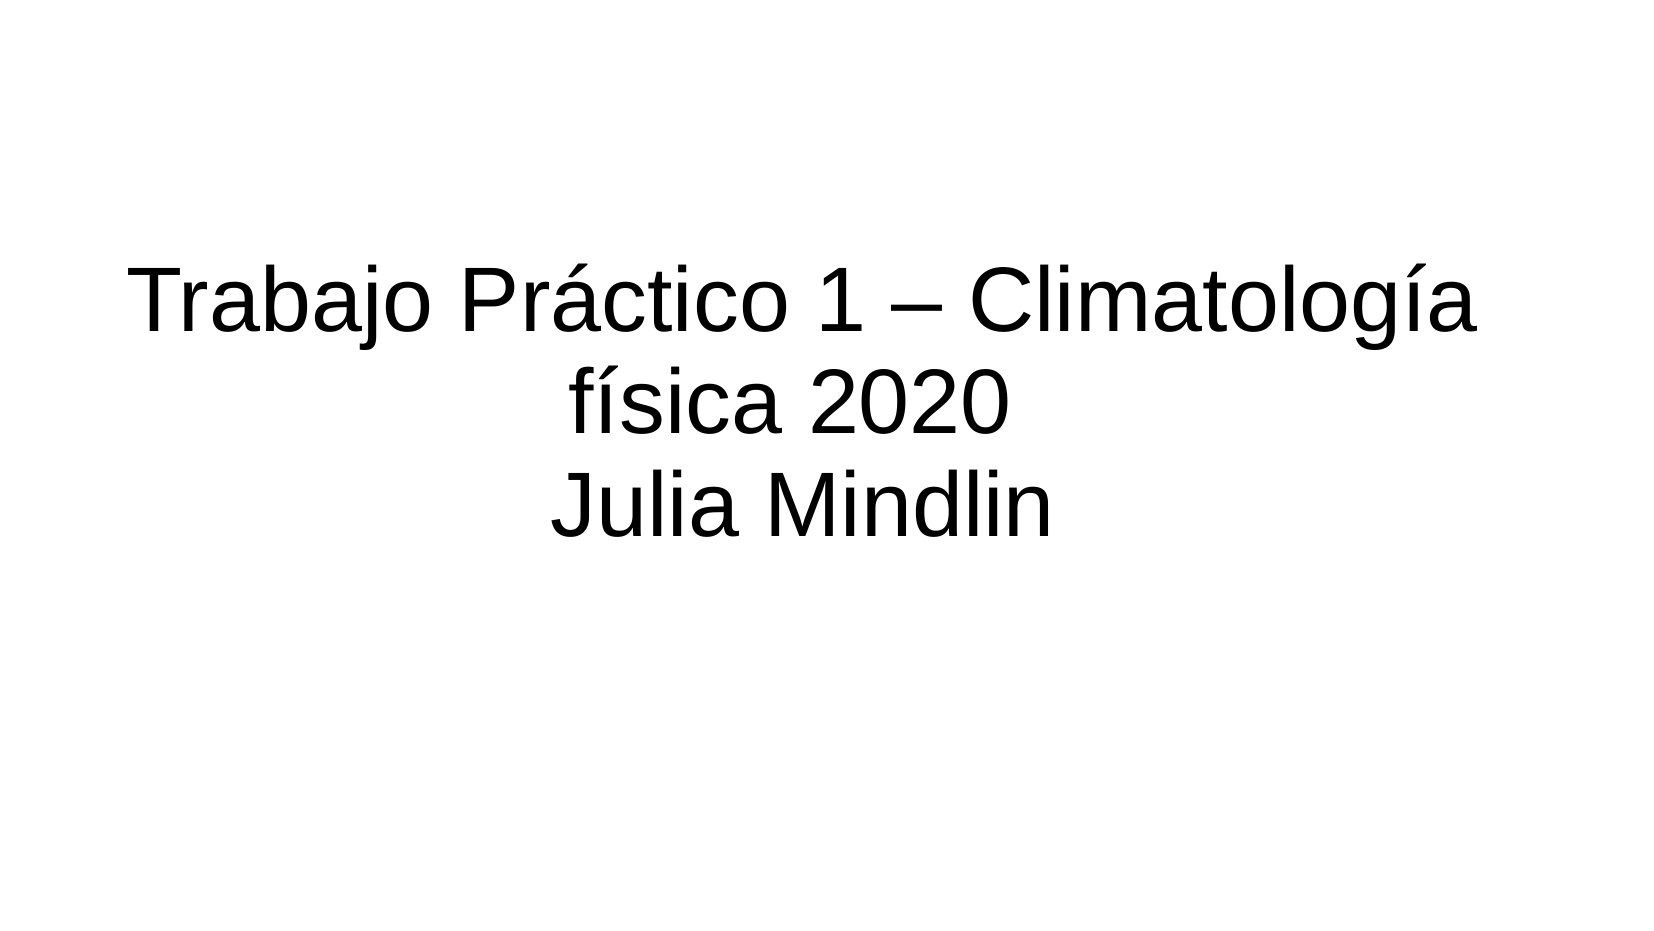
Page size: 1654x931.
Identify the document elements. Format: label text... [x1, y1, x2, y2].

title Trabajo Práctico 1 – Climatología física 2020 Julia Mindlin [59, 248, 1548, 556]
